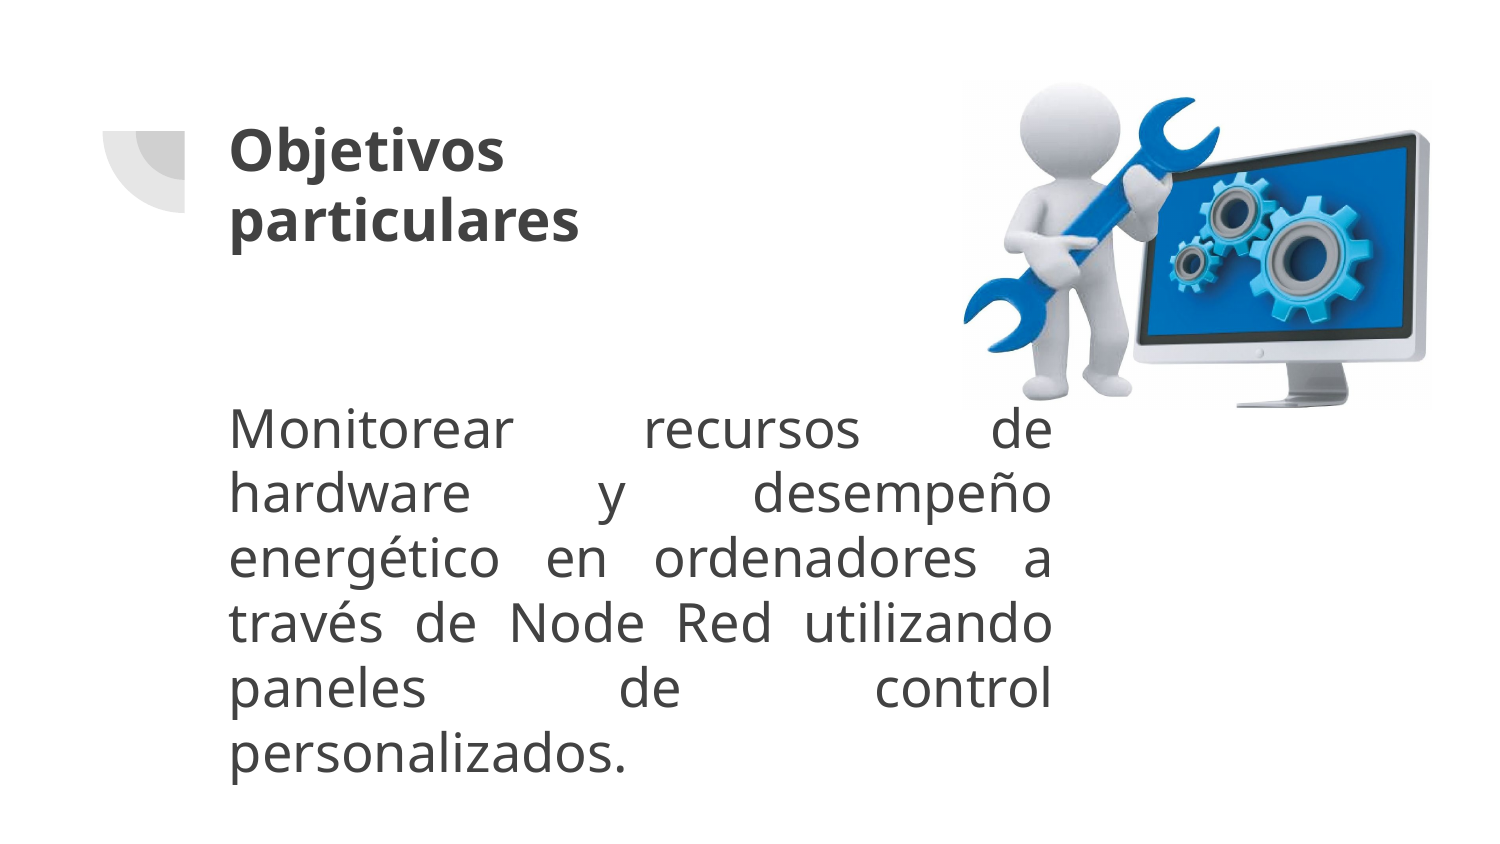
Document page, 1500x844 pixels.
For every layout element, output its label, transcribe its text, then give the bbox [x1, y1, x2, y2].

list Monitorear recursos de hardware y desempeño energético en ordenadores a través de Node Red utilizando paneles de control personalizados. [213, 378, 1070, 744]
picture [962, 80, 1432, 410]
title Objetivos particulares [213, 98, 758, 359]
